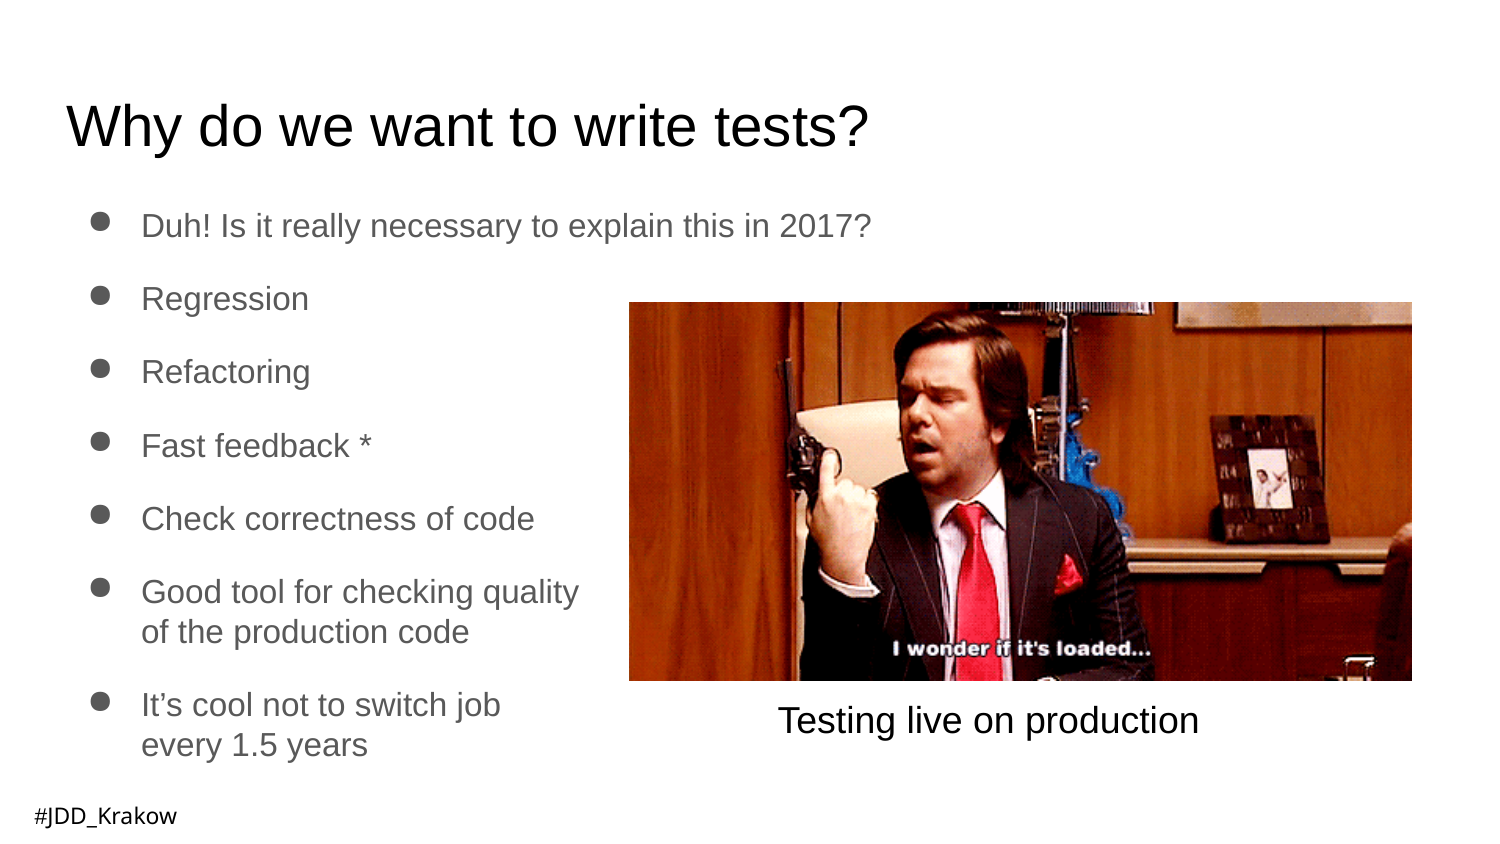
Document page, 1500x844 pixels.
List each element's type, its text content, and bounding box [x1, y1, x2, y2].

text_box #JDD_Krakow [0, 786, 247, 844]
picture [629, 302, 1412, 681]
text_box Testing live on production [762, 681, 1237, 826]
list Duh! Is it really necessary to explain this in 2017? Regression Refactoring Fast feedback * Check correctness of code Good tool for checking quality of the production code It’s cool not to switch job every 1.5 years [51, 189, 1449, 750]
title Why do we want to write tests? [51, 72, 1449, 167]
